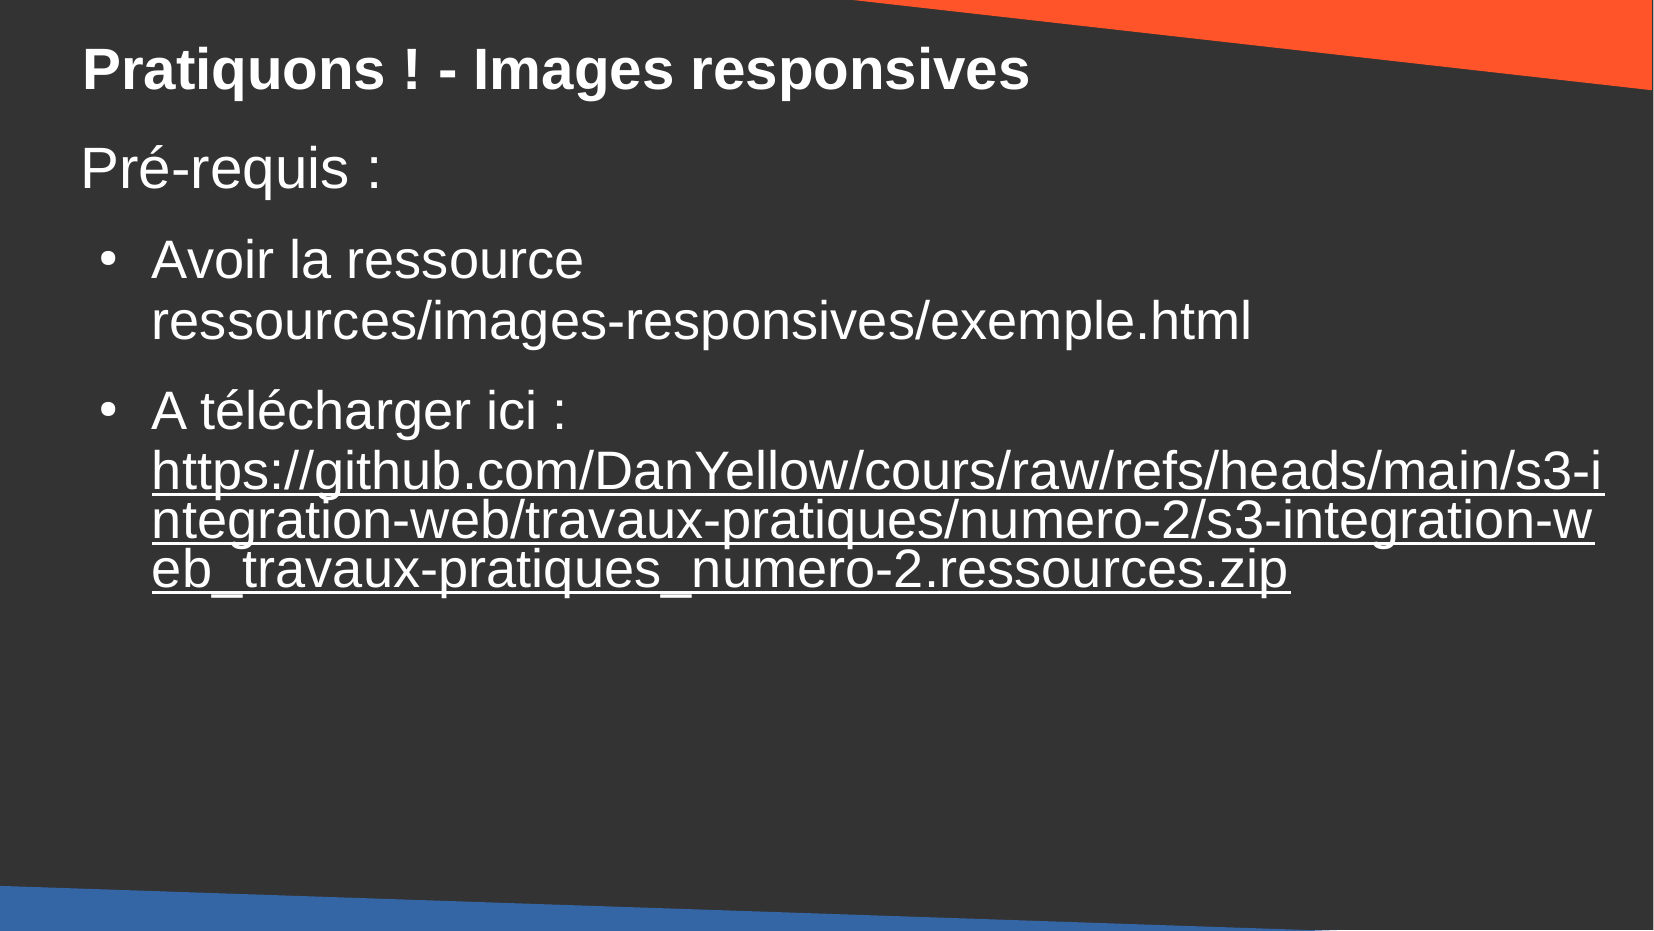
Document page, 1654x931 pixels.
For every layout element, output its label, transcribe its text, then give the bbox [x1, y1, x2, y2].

list Pré-requis : Avoir la ressource ressources/images-responsives/exemple.html A télécharger ici : https://github.com/DanYellow/cours/raw/refs/heads/main/s3-integration-web/travaux-pratiques/numero-2/s3-integration-web_travaux-pratiques_numero-2.ressources.zip [80, 135, 1620, 544]
text_box [852, 0, 1652, 91]
title Pratiquons ! - Images responsives [82, 37, 1571, 114]
text_box [0, 885, 1337, 931]
